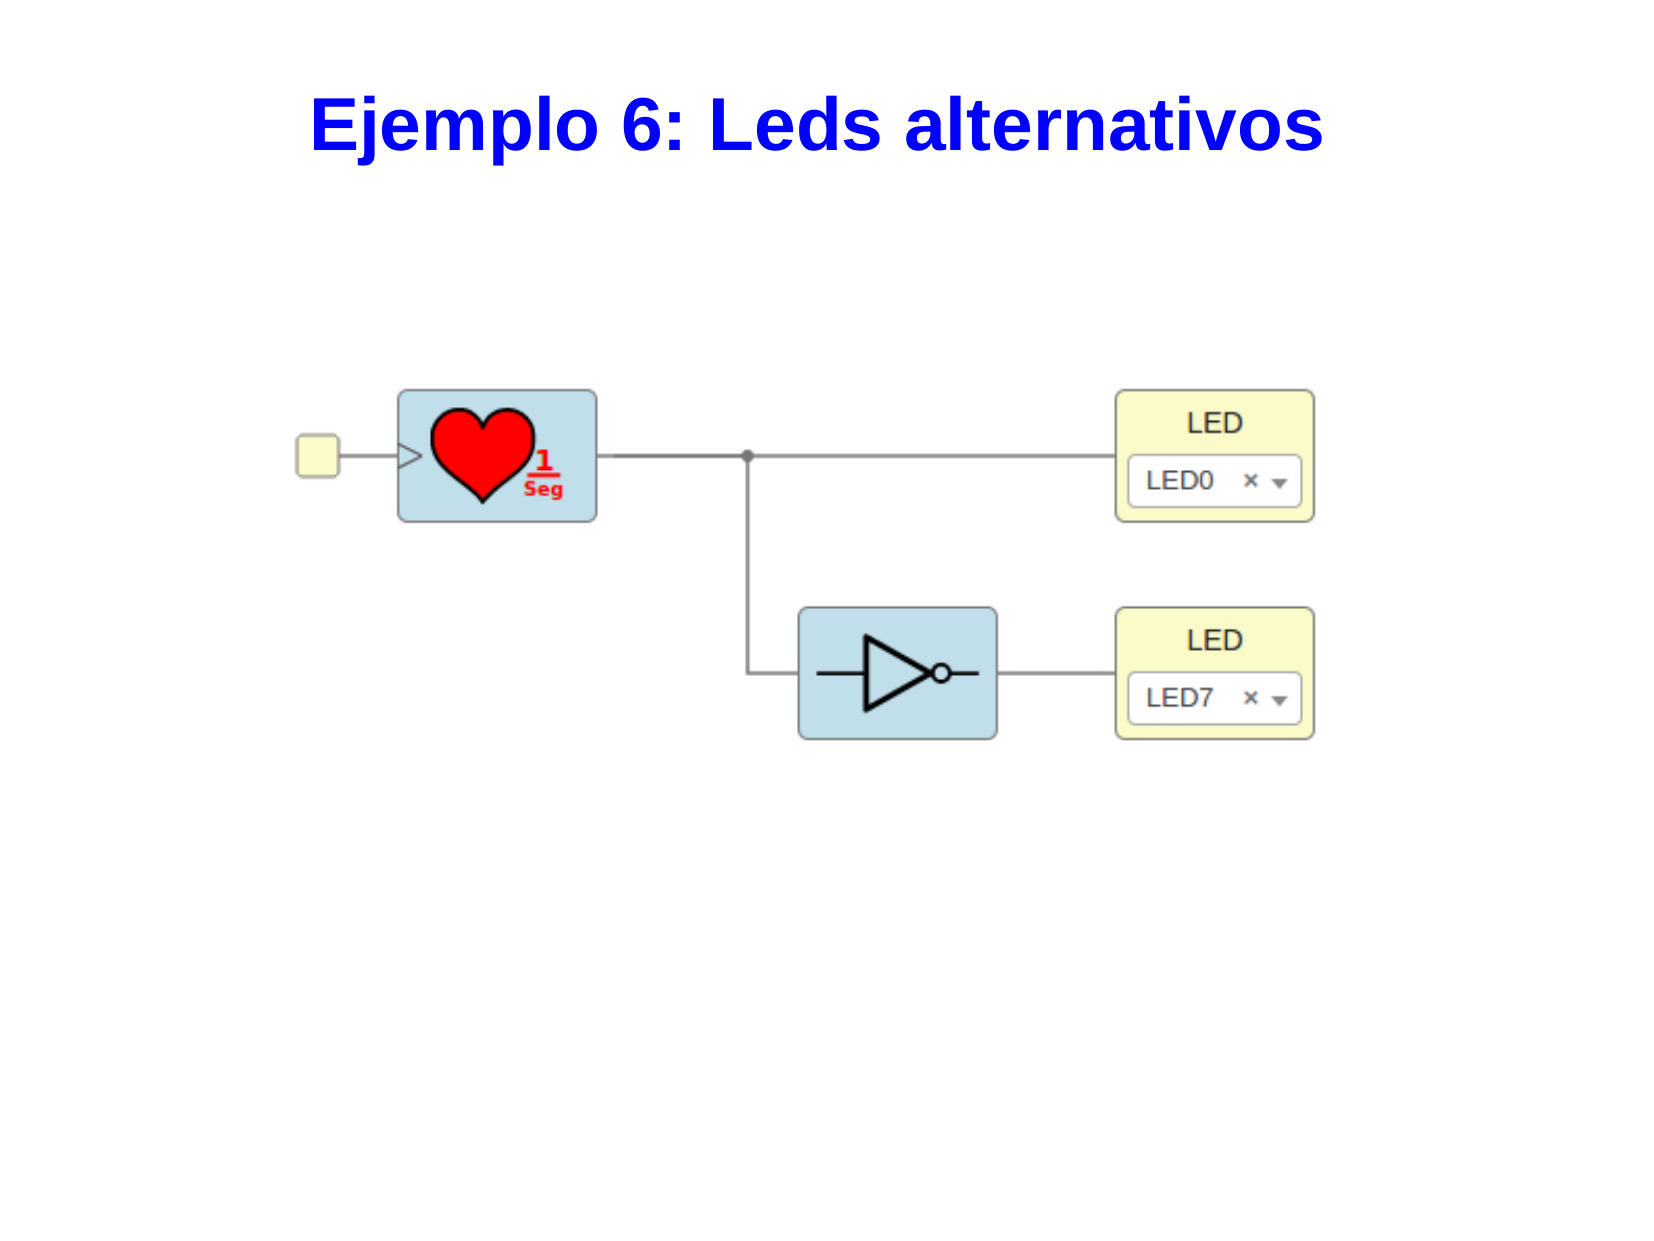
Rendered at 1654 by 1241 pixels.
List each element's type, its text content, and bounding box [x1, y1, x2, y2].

text_box Ejemplo 6: Leds alternativos [90, 75, 1546, 174]
picture [260, 329, 1351, 795]
